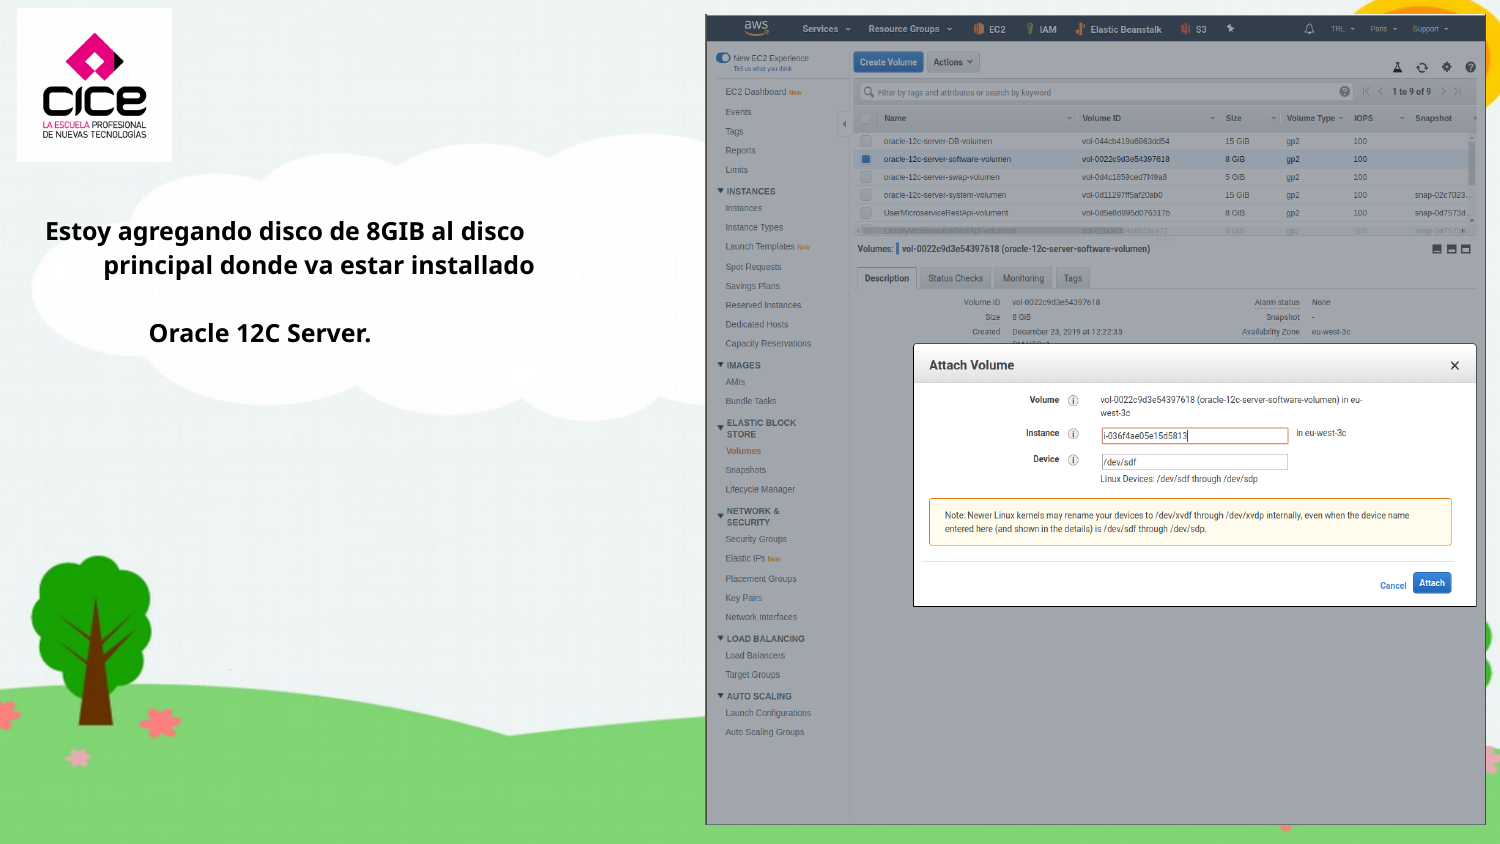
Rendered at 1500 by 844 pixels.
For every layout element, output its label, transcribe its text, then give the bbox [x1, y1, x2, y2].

picture [0, 0, 1500, 844]
title Estoy agregando disco de 8GIB al disco principal donde va estar installado Oracle 12C Server. [45, 240, 541, 323]
